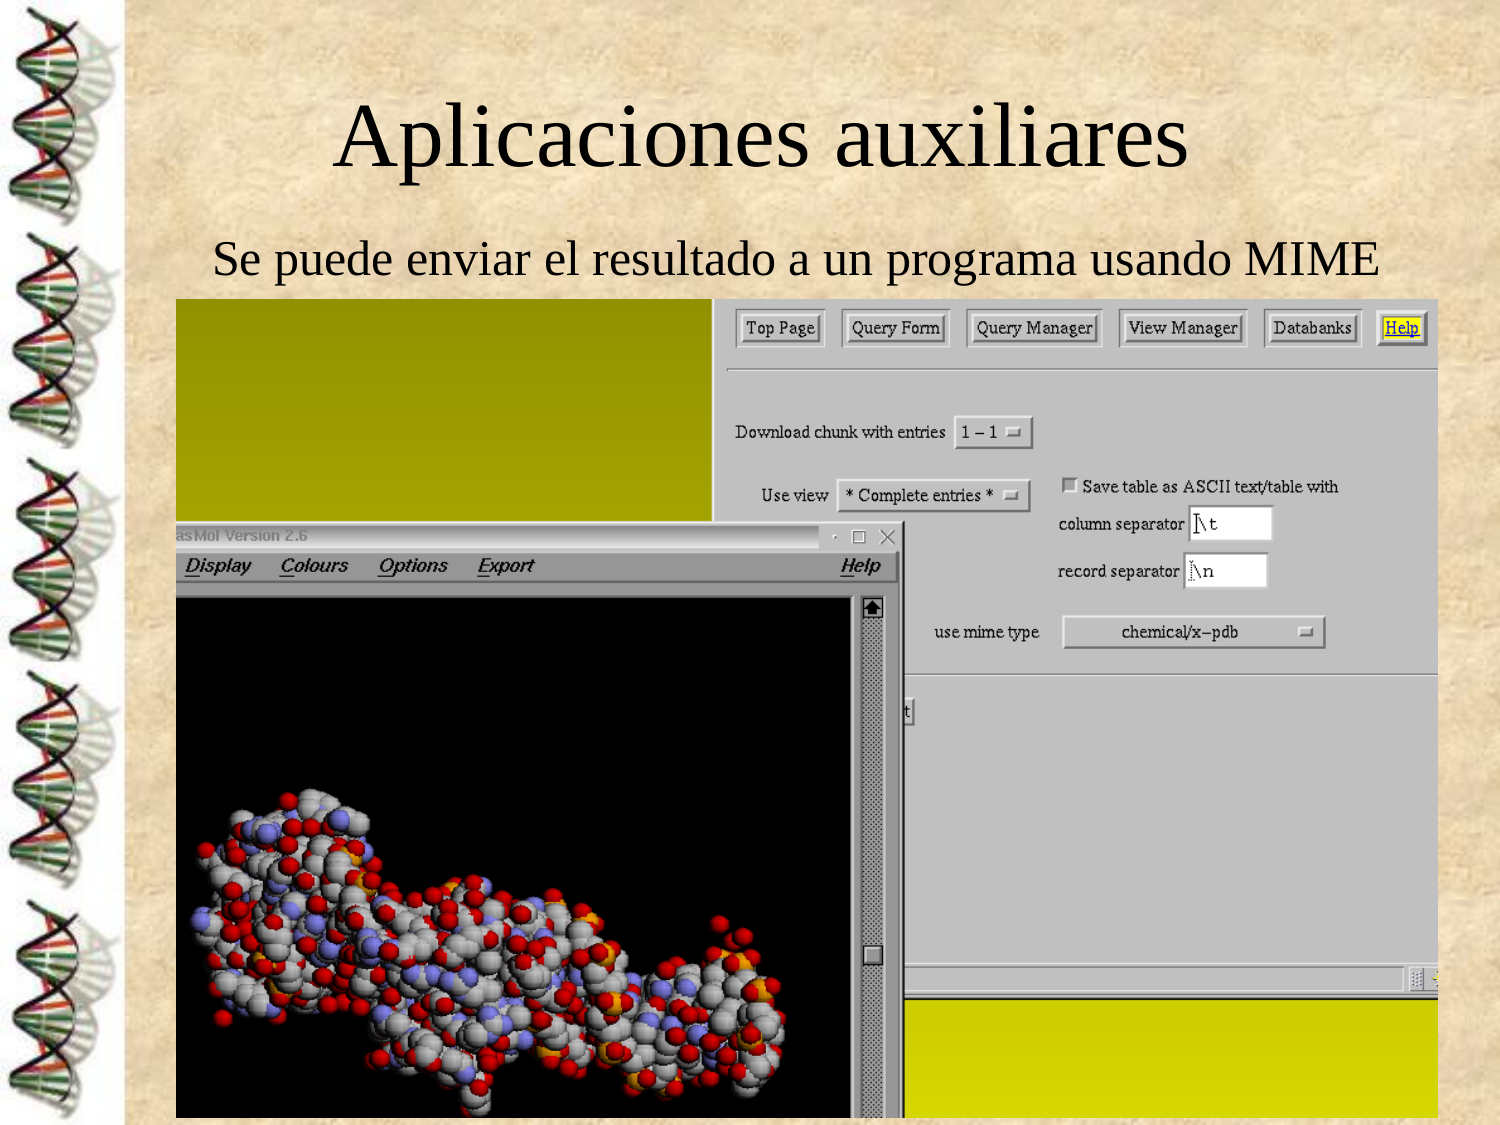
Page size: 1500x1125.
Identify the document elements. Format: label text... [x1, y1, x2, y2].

text_box Se puede enviar el resultado a un programa usando MIME [197, 219, 1398, 304]
picture [0, 0, 1500, 1125]
title Aplicaciones auxiliares [125, 37, 1401, 225]
